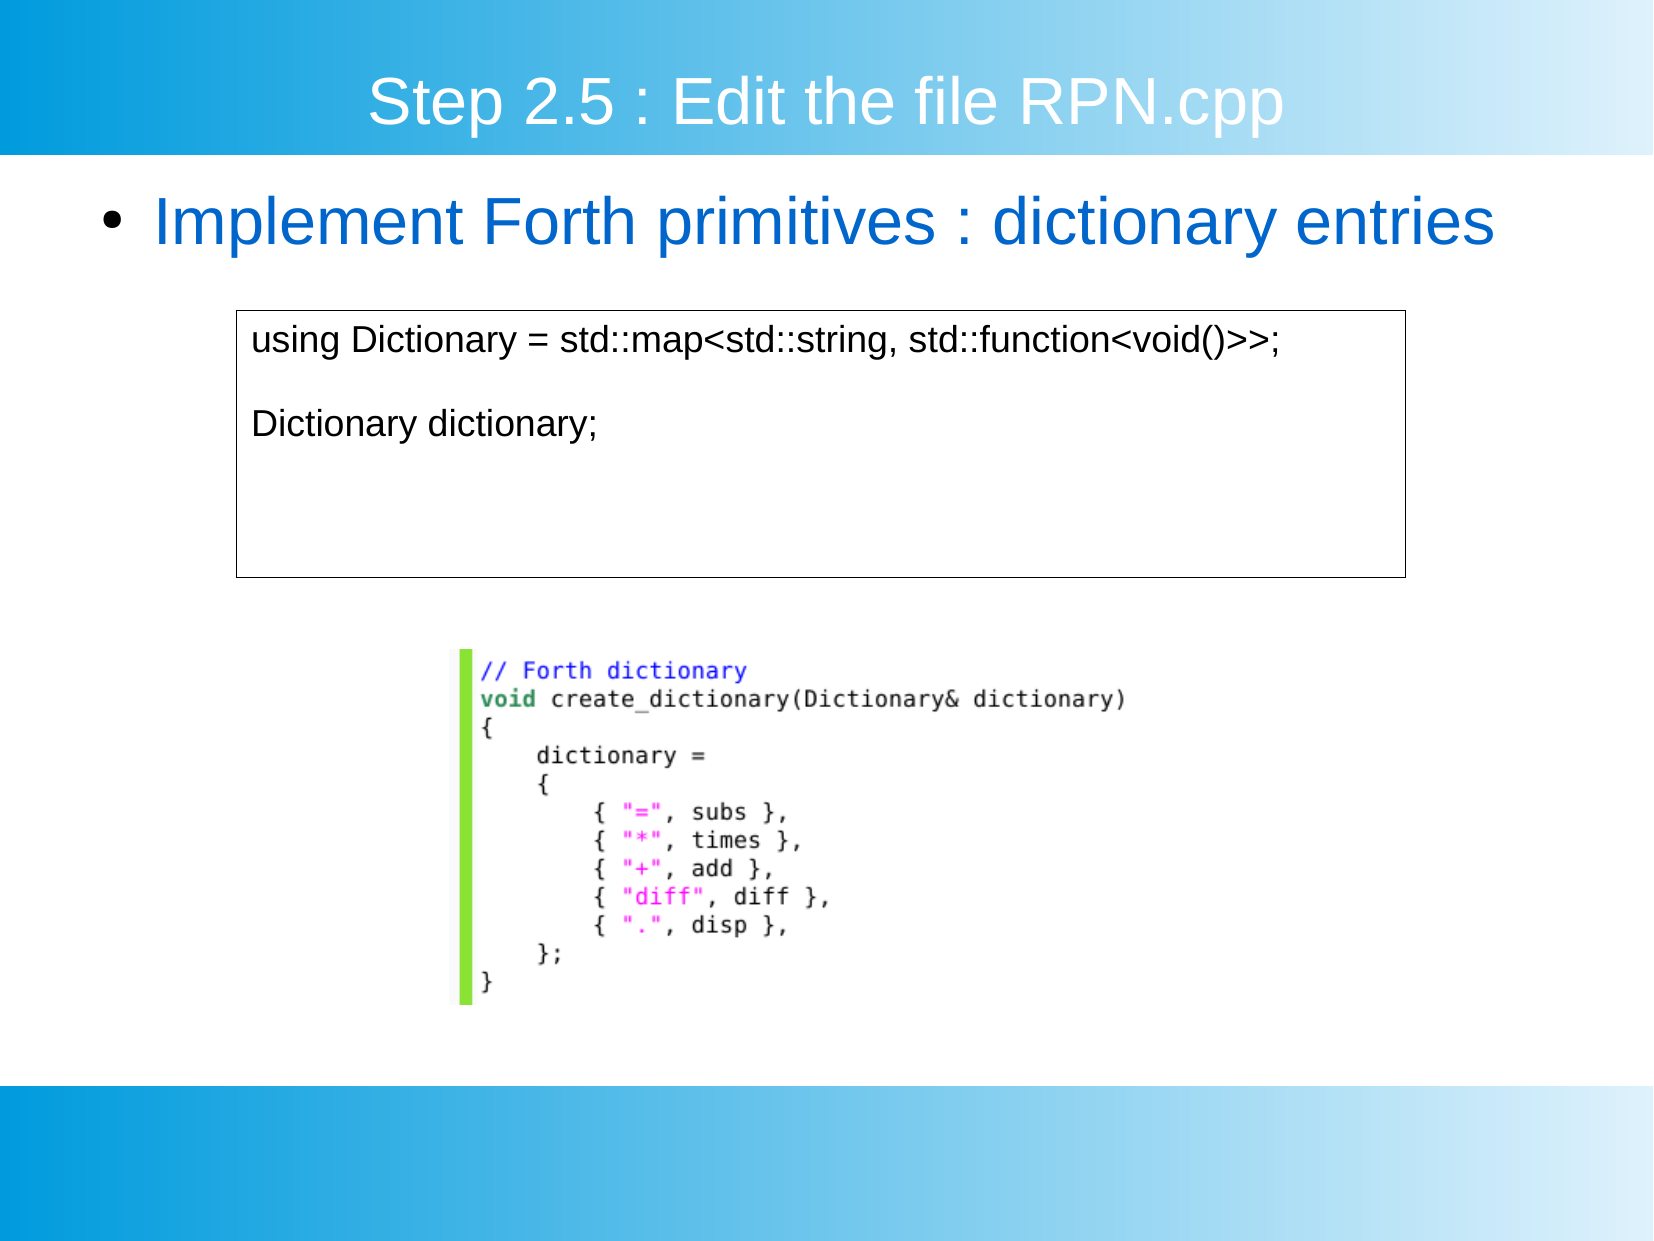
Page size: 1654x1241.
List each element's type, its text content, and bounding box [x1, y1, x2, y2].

title Step 2.5 : Edit the file RPN.cpp [82, 49, 1571, 154]
picture [449, 649, 1241, 1005]
list Implement Forth primitives : dictionary entries [82, 183, 1560, 319]
text_box using Dictionary = std::map<std::string, std::function<void()>>; Dictionary dictionary; [236, 310, 1406, 578]
